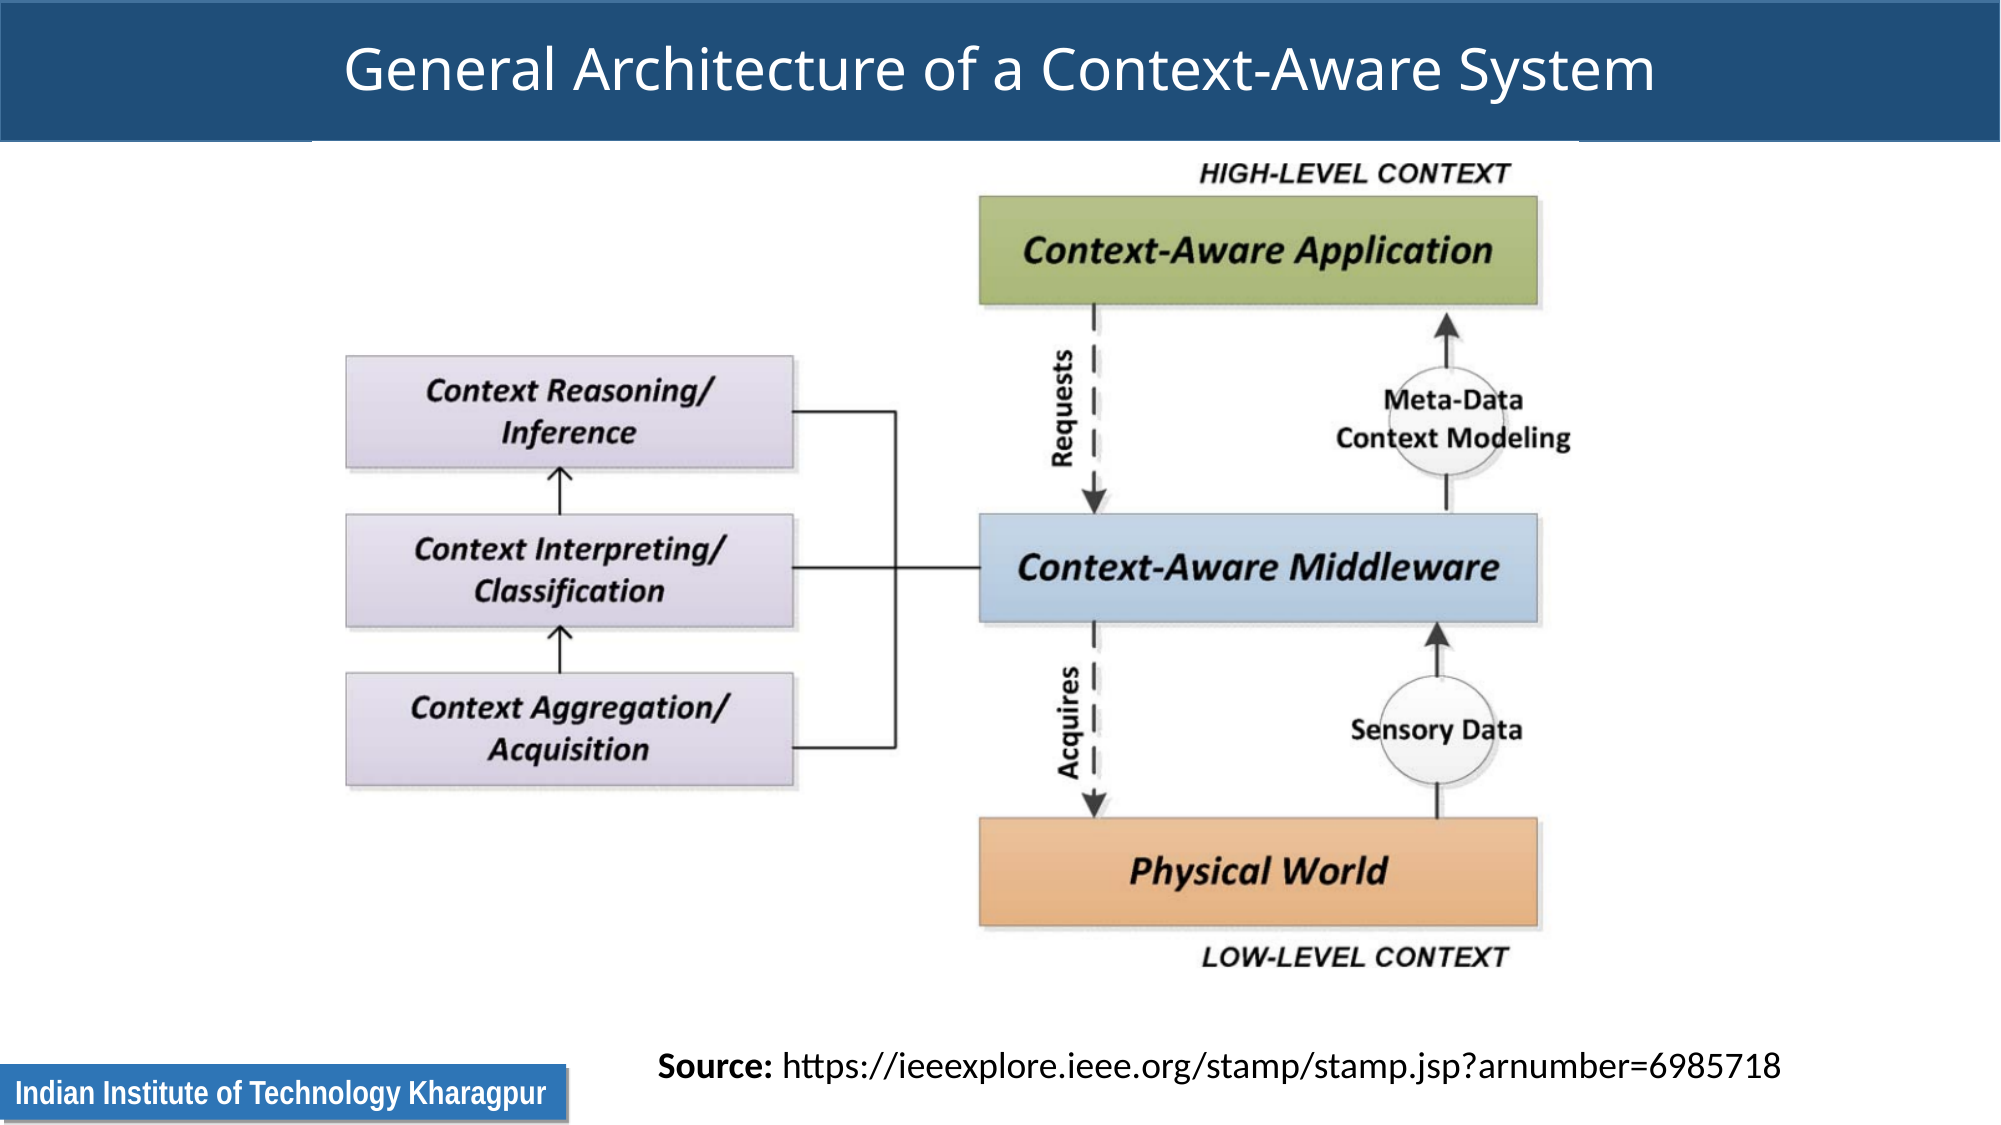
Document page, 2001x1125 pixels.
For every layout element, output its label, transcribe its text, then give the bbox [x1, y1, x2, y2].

title General Architecture of a Context-Aware System [0, 1, 2000, 141]
text_box Source: https://ieeexplore.ieee.org/stamp/stamp.jsp?arnumber=6985718 [642, 1033, 1935, 1095]
picture [312, 141, 1579, 1008]
